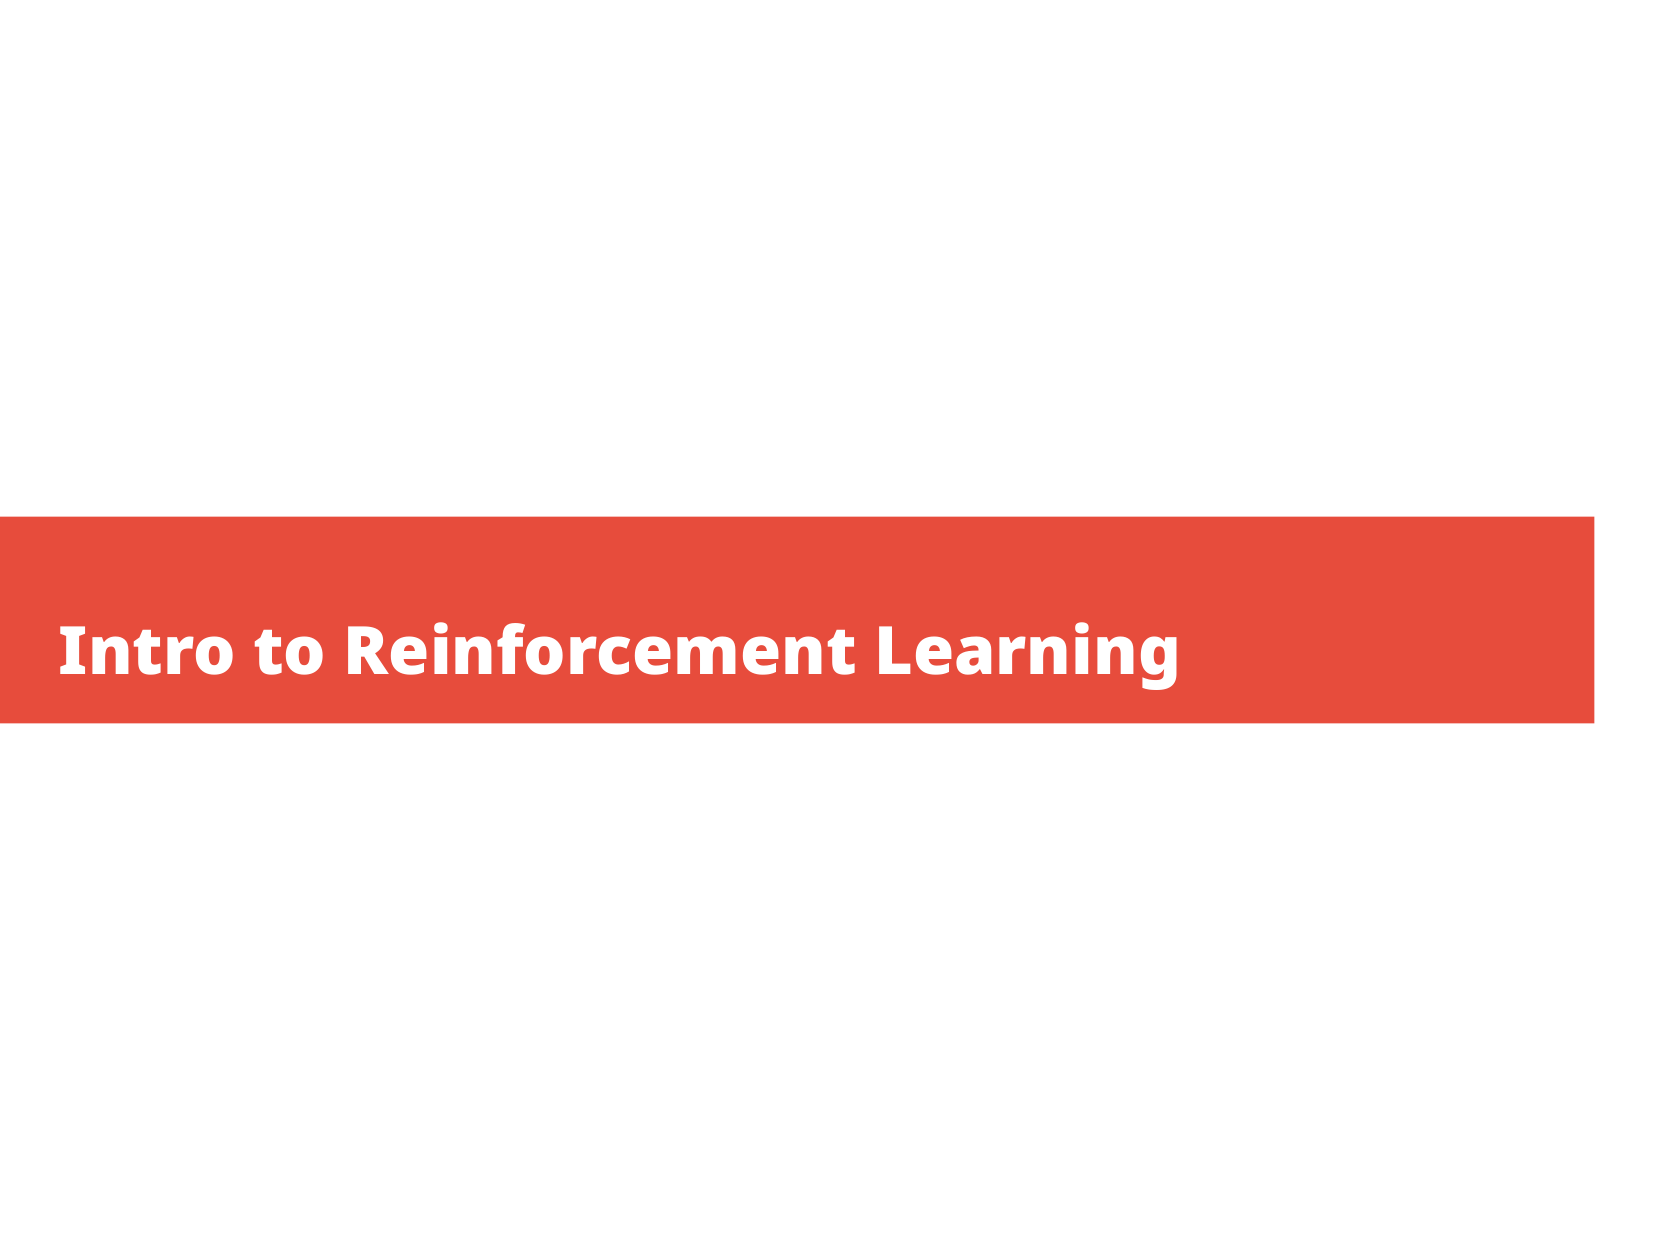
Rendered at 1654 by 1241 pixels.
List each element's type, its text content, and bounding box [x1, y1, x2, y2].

title Intro to Reinforcement Learning [59, 546, 1595, 694]
